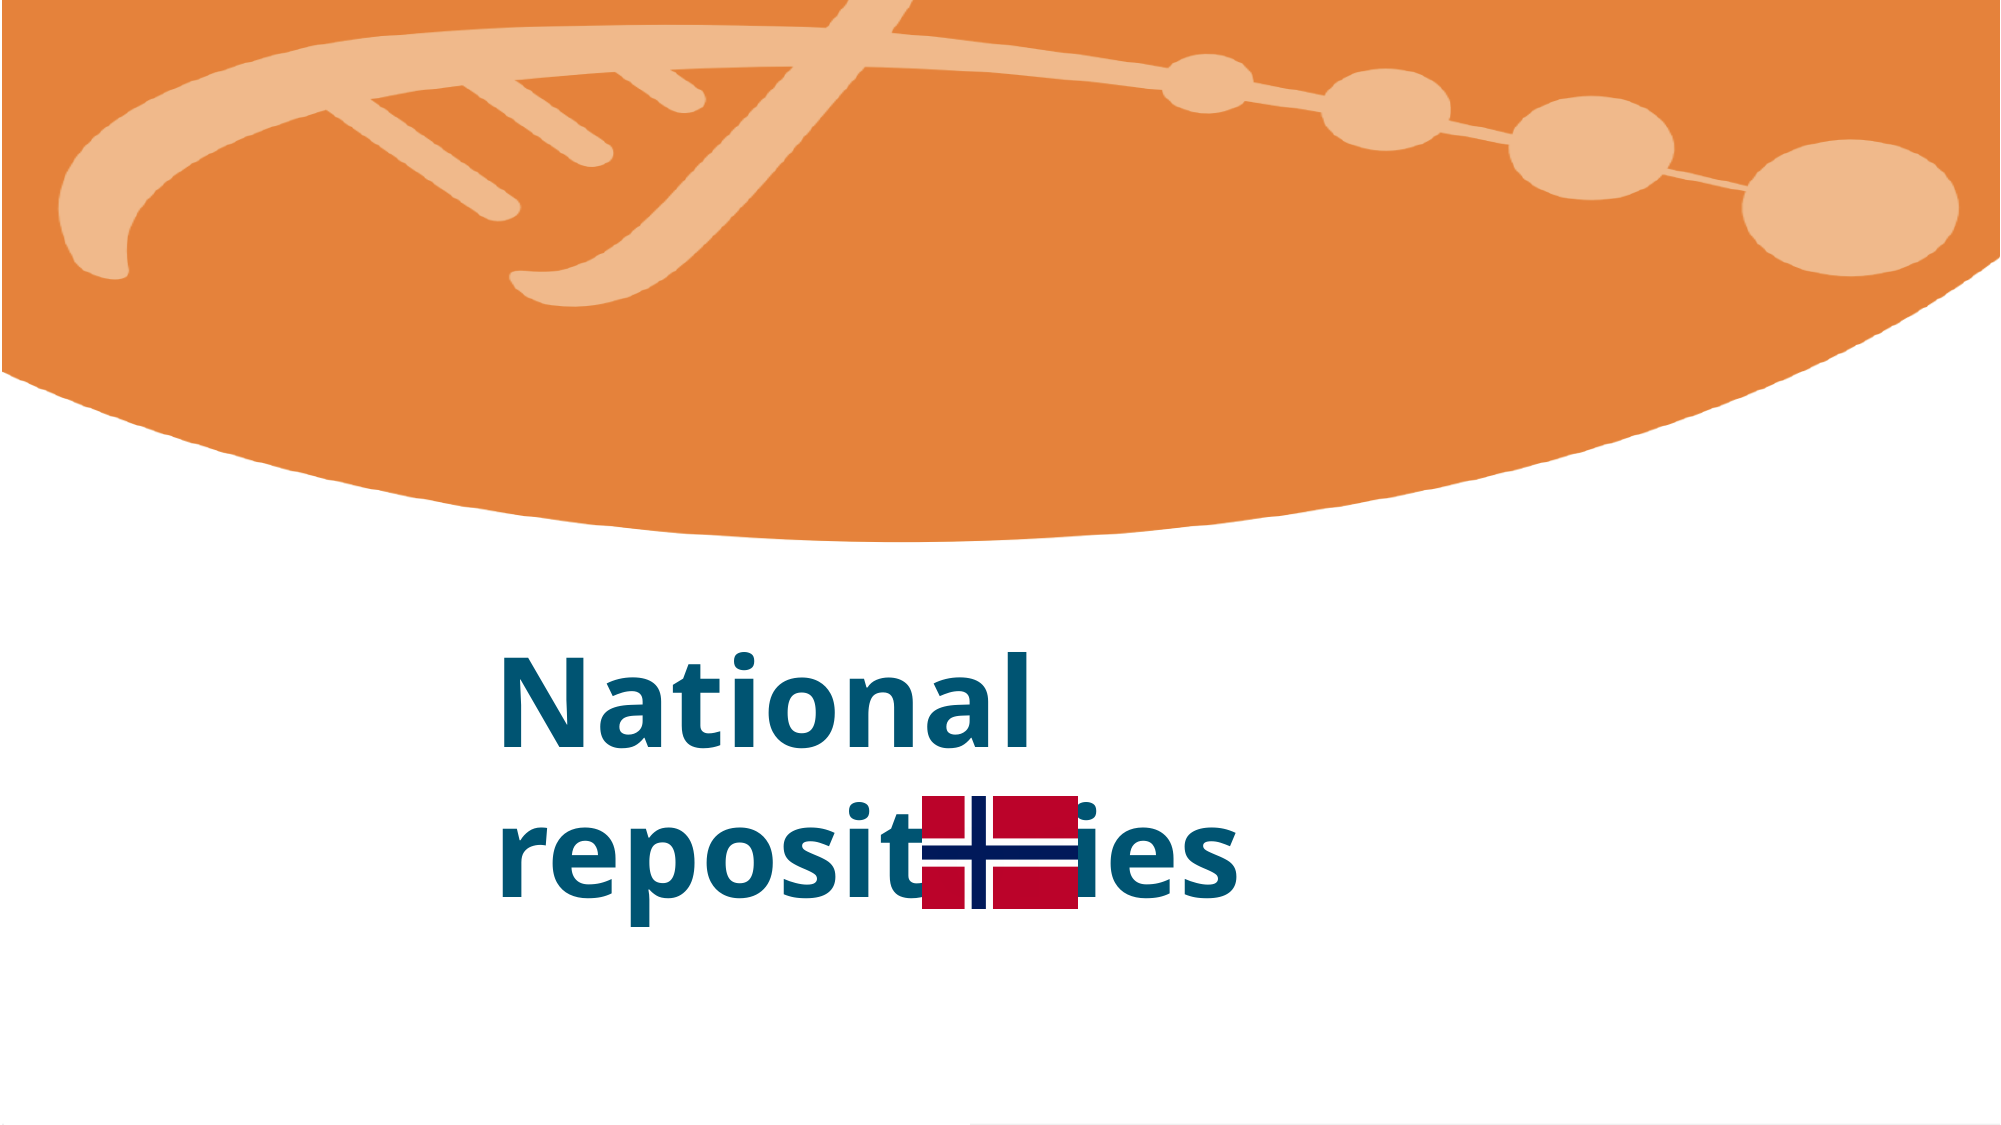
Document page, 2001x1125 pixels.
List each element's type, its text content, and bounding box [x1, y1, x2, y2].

text_box National repositories [478, 614, 1659, 930]
picture [2, 0, 2000, 1125]
